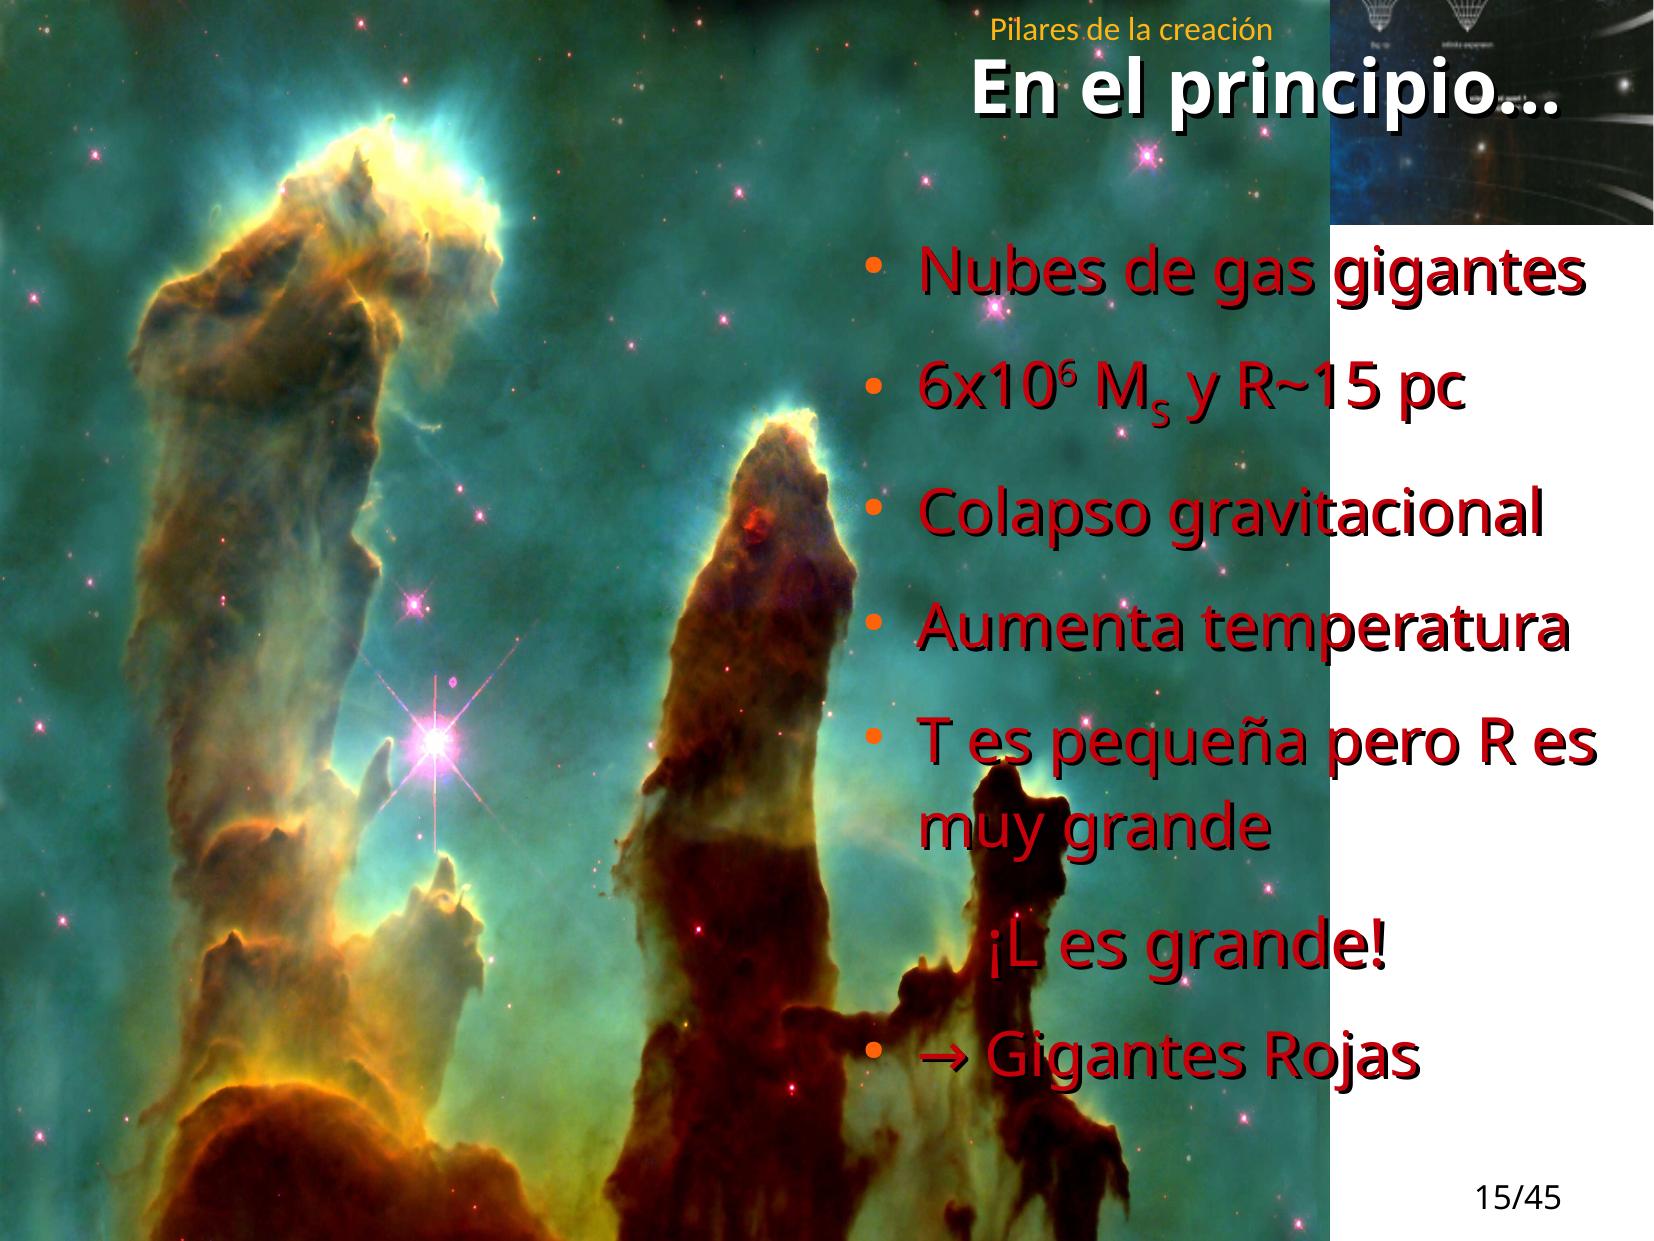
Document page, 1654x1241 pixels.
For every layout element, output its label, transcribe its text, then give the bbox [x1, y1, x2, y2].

text_box Pilares de la creación [975, 8, 1324, 61]
list Nubes de gas gigantes 6x106 MS y R~15 pc Colapso gravitacional Aumenta temperatura T es pequeña pero R es muy grande ¡L es grande! → Gigantes Rojas [845, 224, 1651, 1141]
title En el principio... [75, 19, 1564, 151]
picture [0, 0, 1654, 1241]
